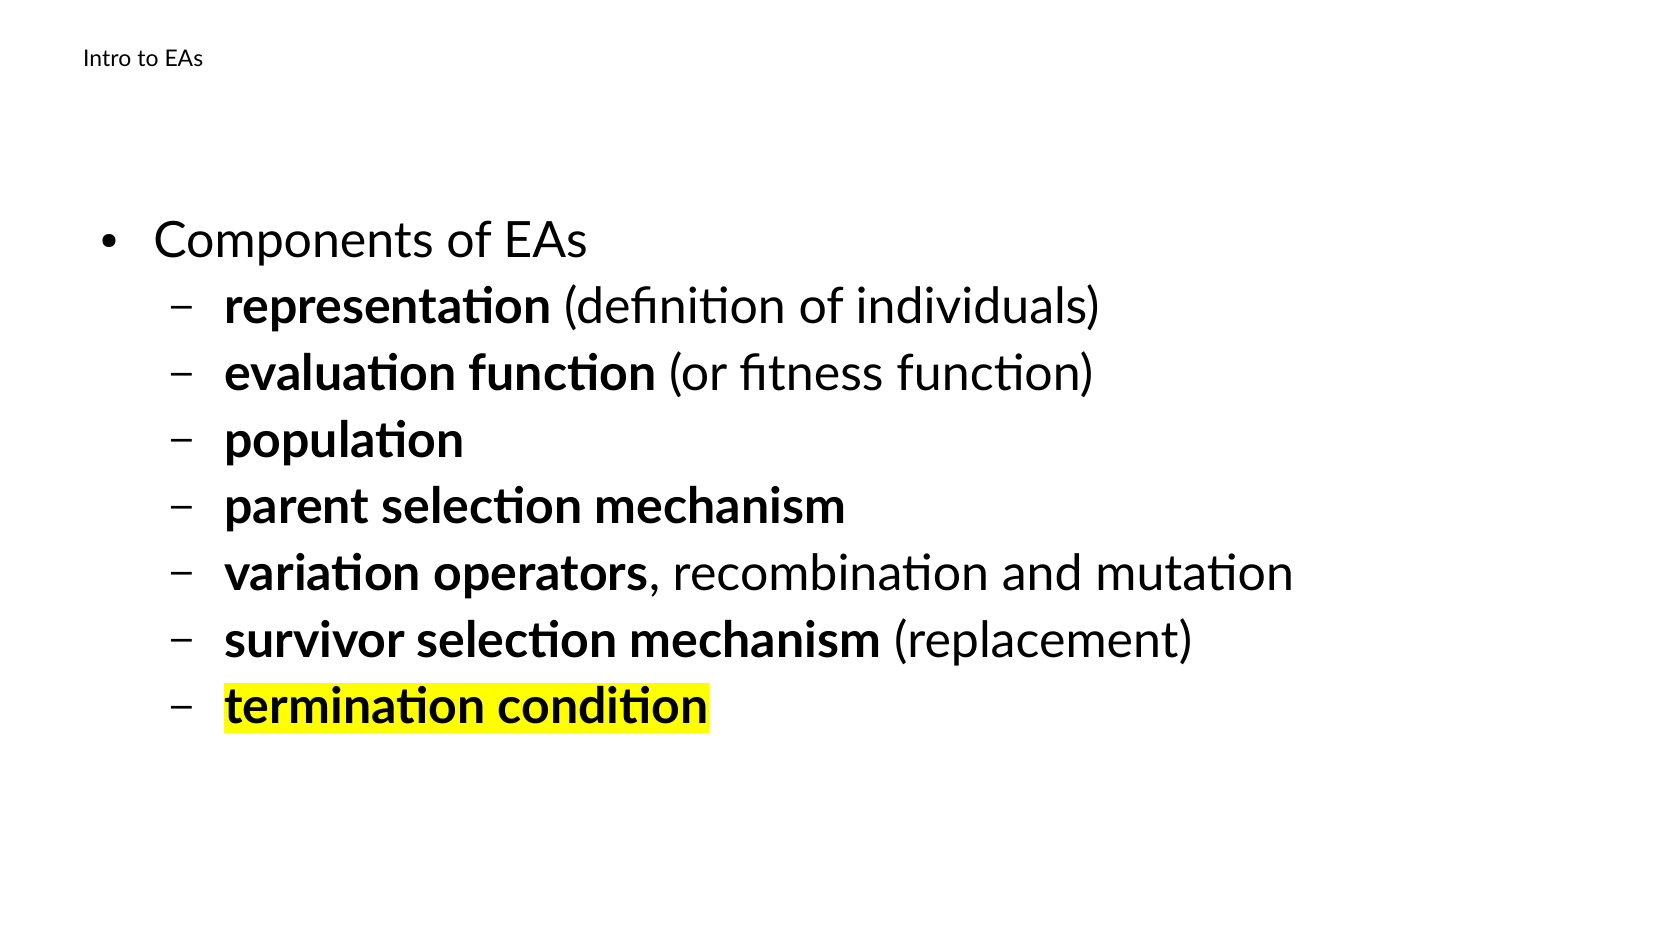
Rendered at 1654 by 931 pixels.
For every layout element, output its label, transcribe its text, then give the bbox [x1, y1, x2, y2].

title Intro to EAs [83, 0, 1571, 119]
list Components of EAs representation (definition of individuals) evaluation function (or fitness function) population parent selection mechanism variation operators, recombination and mutation survivor selection mechanism (replacement) termination condition [82, 217, 1571, 839]
